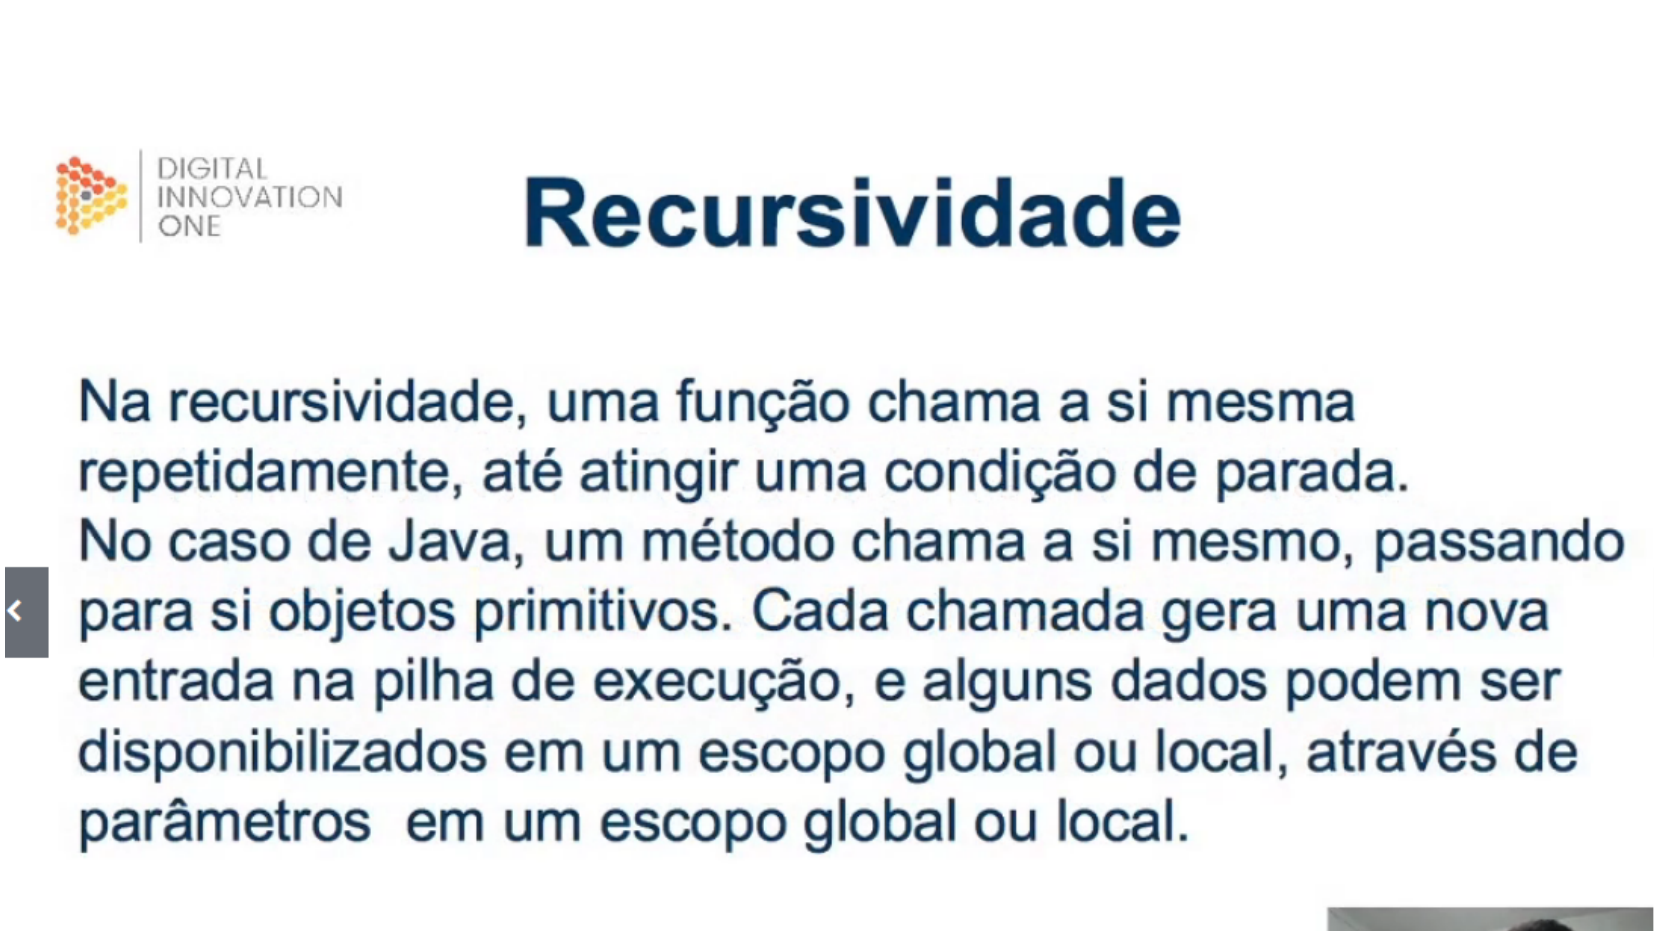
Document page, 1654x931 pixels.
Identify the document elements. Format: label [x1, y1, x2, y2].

picture [5, 106, 1654, 931]
